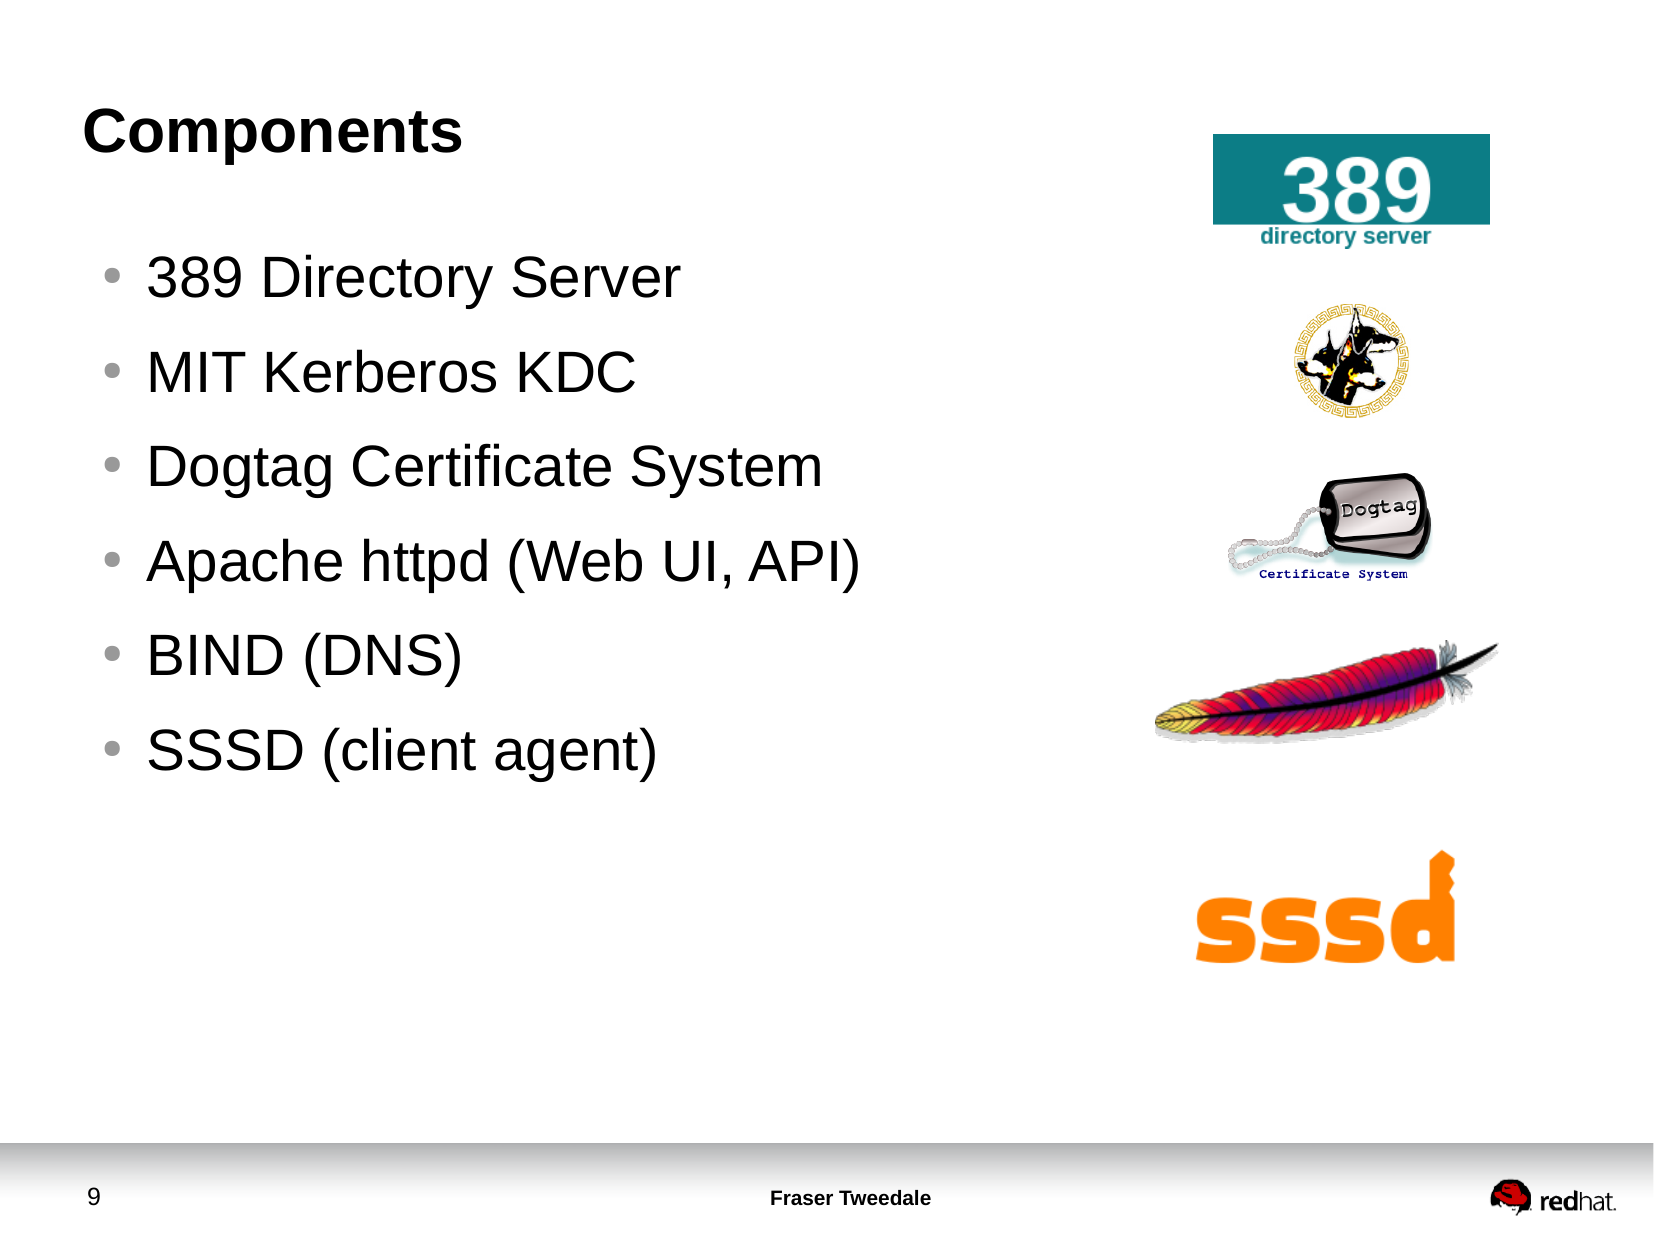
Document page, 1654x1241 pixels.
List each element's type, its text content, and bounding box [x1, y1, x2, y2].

picture [1155, 640, 1499, 744]
picture [0, 1143, 1654, 1241]
title Components [82, 37, 1571, 226]
picture [1288, 295, 1418, 431]
picture [1213, 134, 1490, 249]
list 389 Directory Server MIT Kerberos KDC Dogtag Certificate System Apache httpd (Web UI, API) BIND (DNS) SSSD (client agent) [86, 244, 1576, 1039]
picture [1228, 473, 1433, 581]
picture [1183, 832, 1469, 976]
